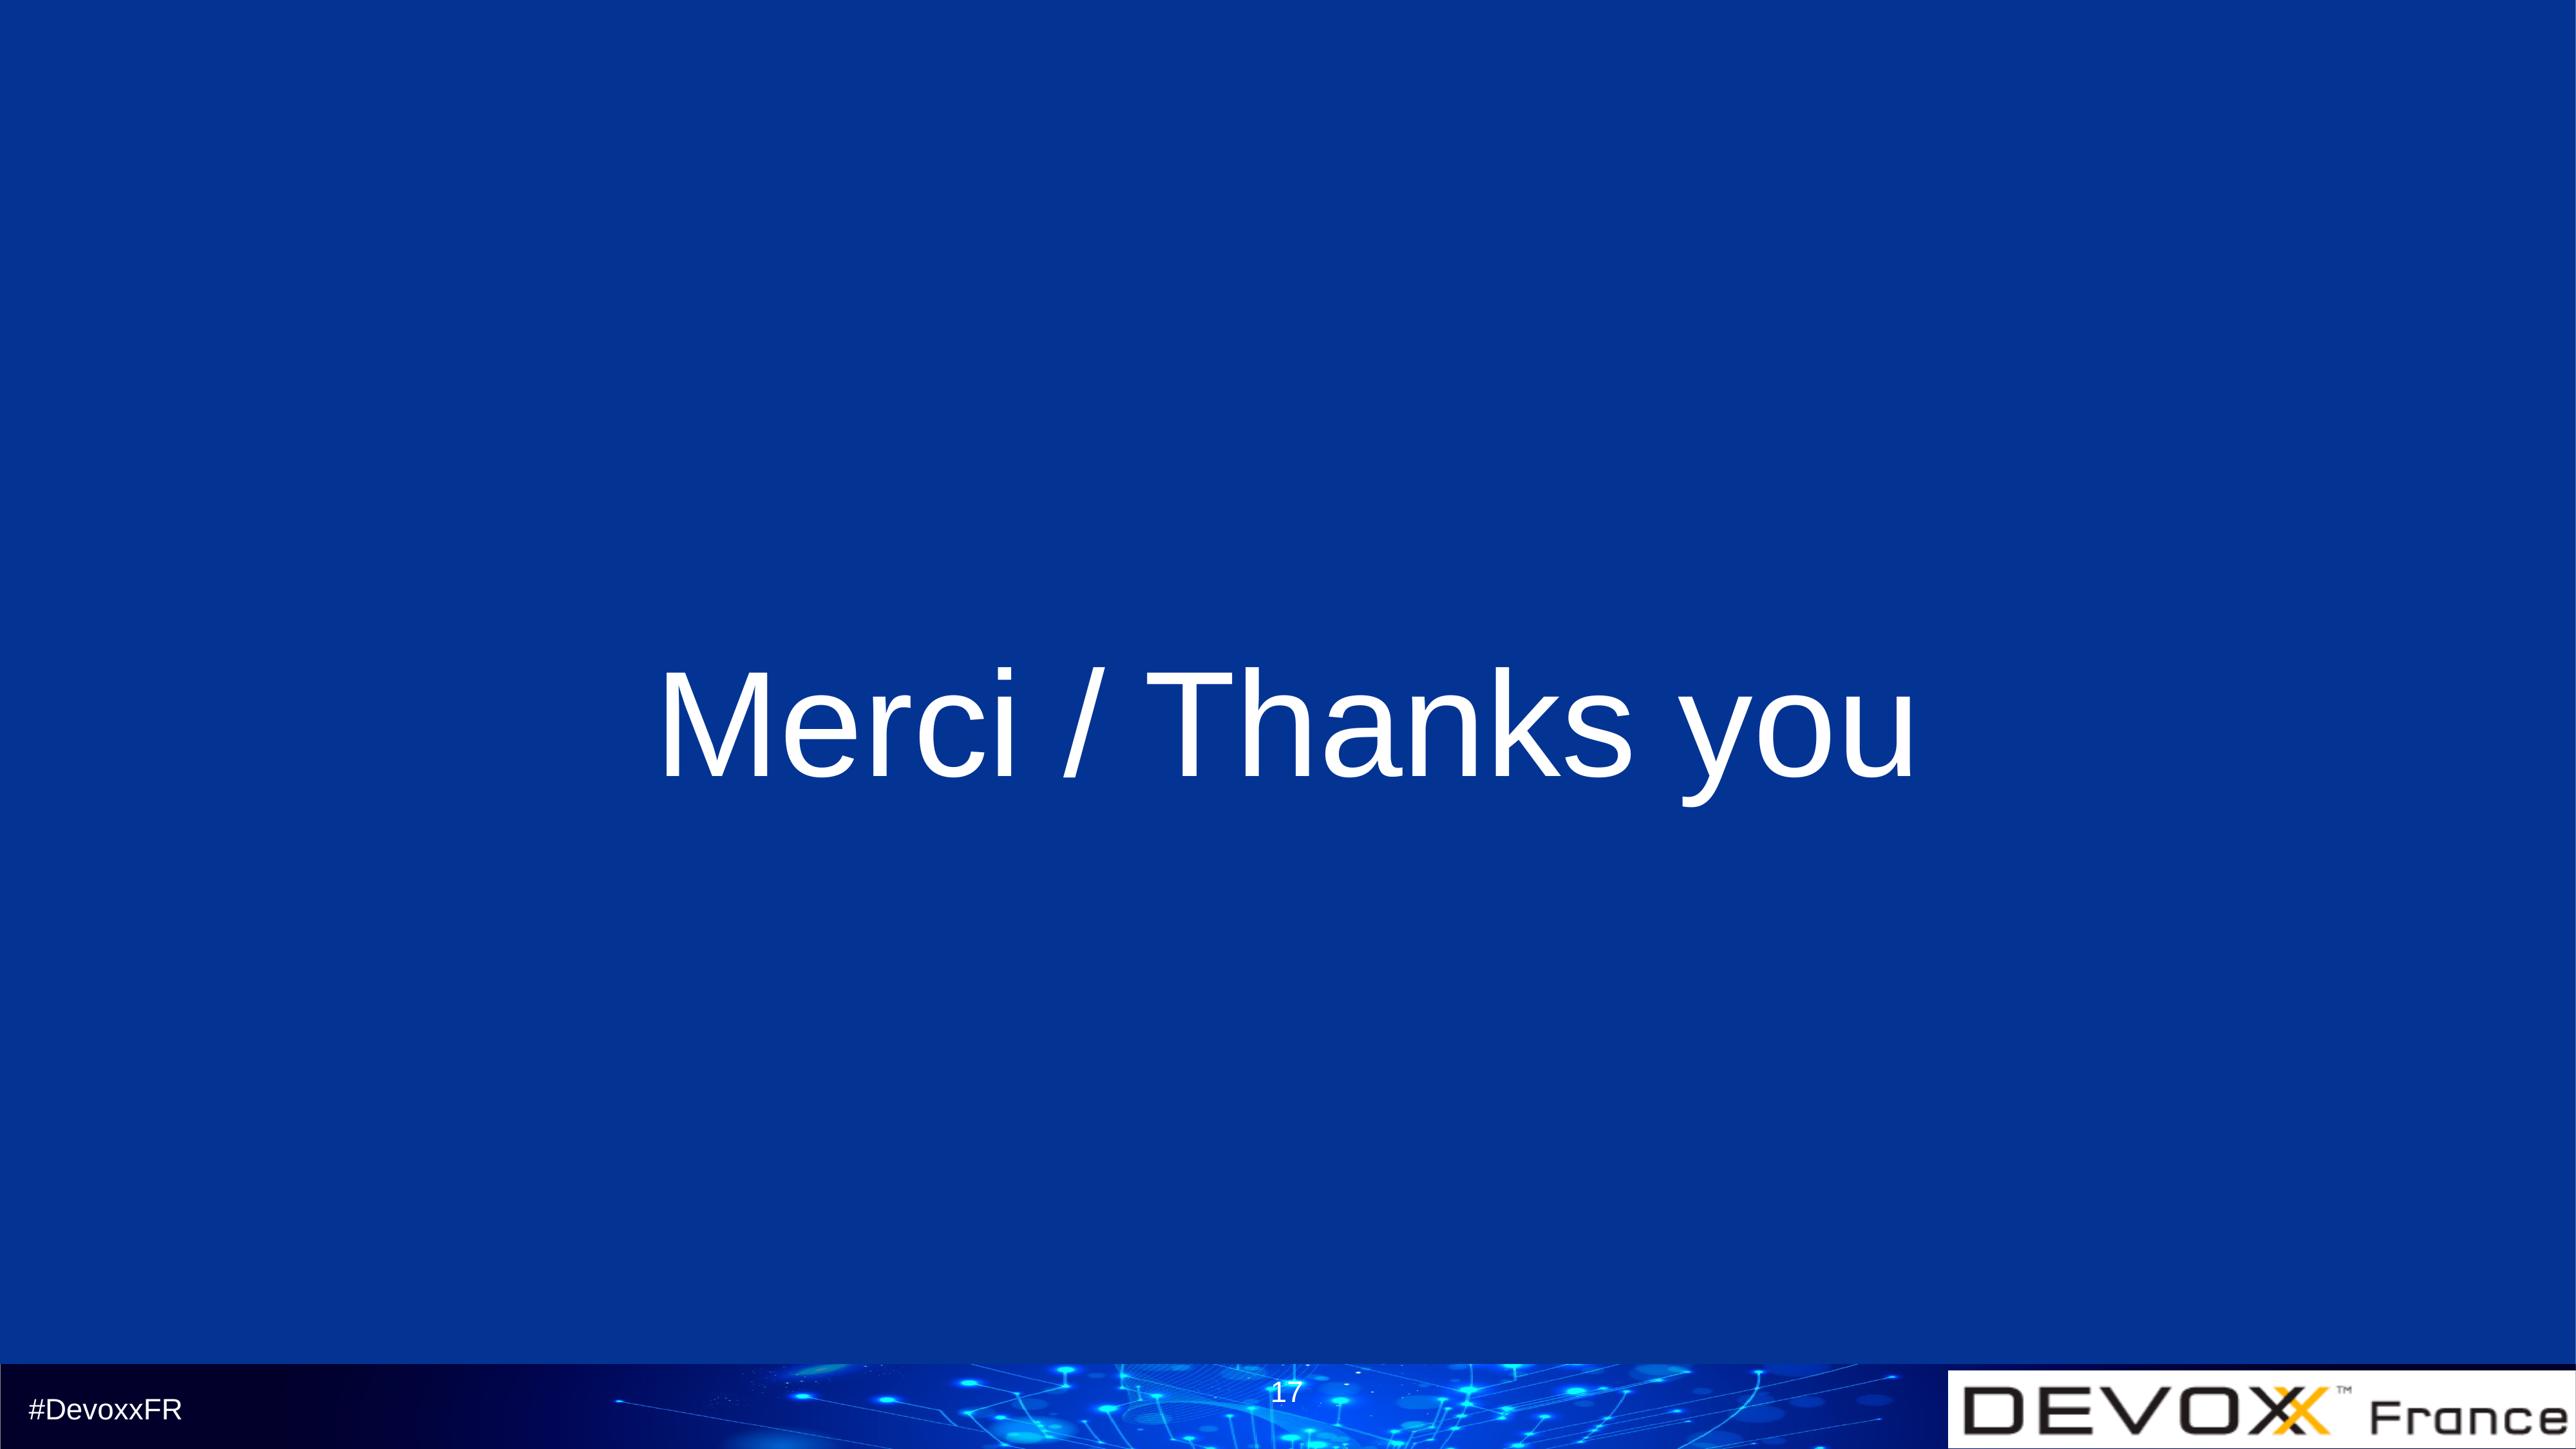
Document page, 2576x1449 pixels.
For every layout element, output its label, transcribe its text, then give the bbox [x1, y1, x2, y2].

title Merci / Thanks you [510, 479, 2065, 970]
picture [0, 1364, 2576, 1449]
slide_number 17 [1264, 1375, 1310, 1427]
picture [1309, 1442, 1326, 1449]
